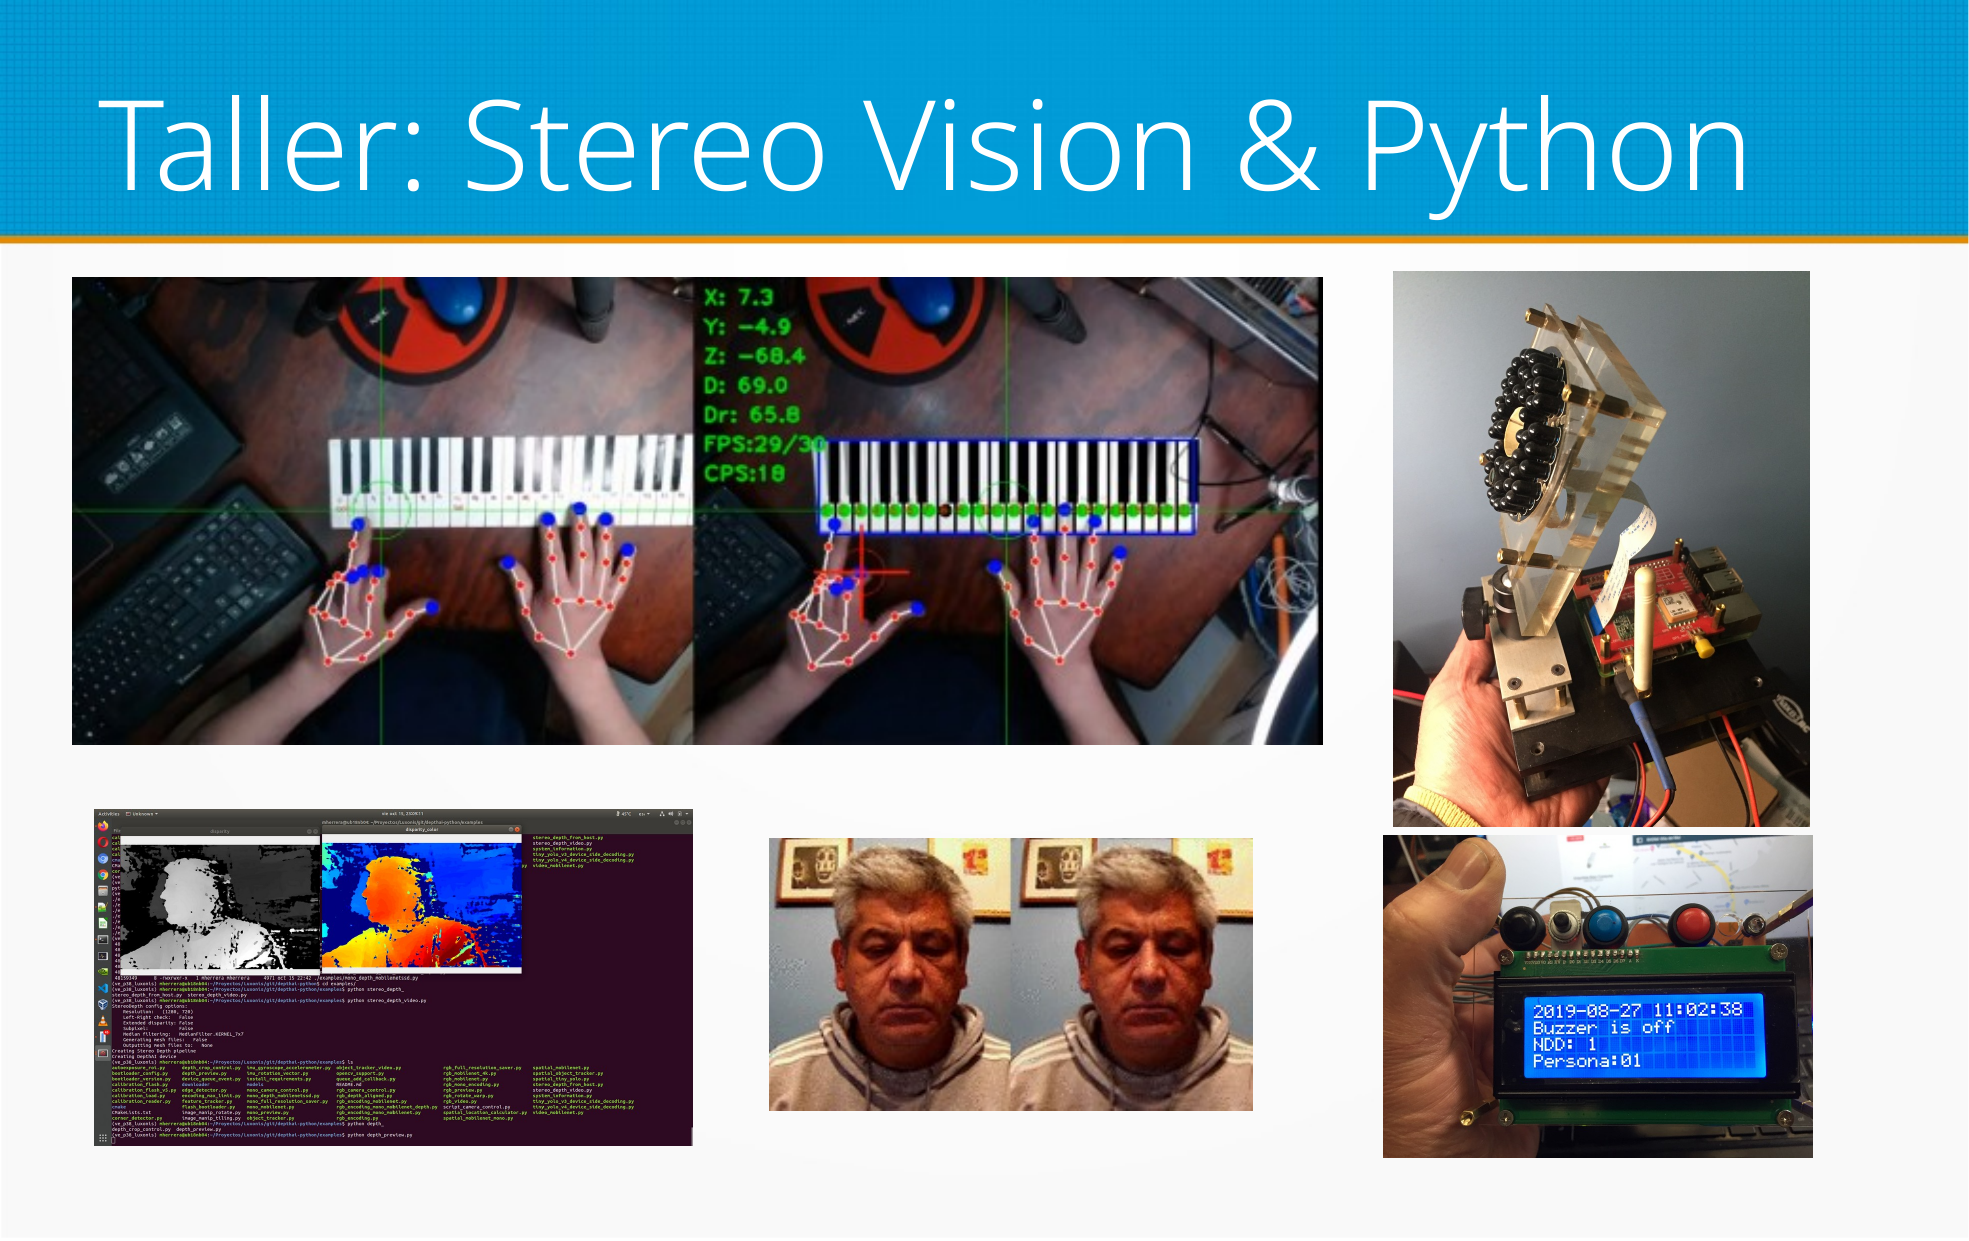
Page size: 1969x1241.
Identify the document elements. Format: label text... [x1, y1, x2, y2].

picture [0, 233, 1969, 1241]
title Taller: Stereo Vision & Python [98, 19, 1870, 227]
